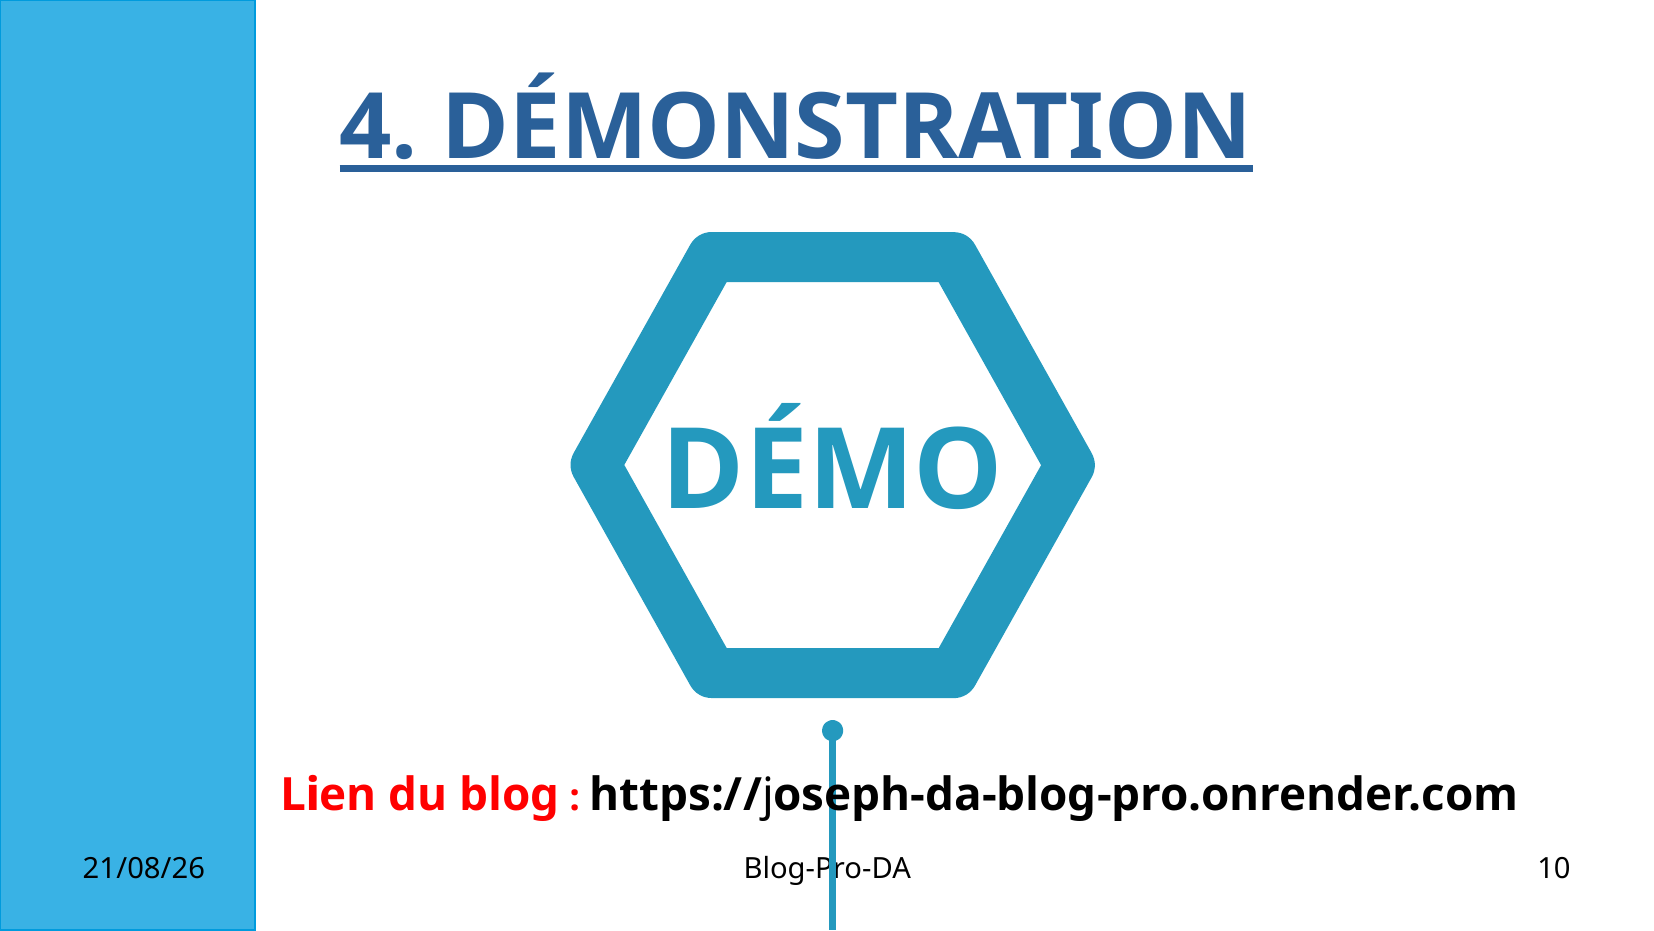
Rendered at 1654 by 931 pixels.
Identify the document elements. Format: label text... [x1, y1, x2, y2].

text_box Lien du blog : https://joseph-da-blog-pro.onrender.com [265, 753, 1654, 827]
text_box 4. DÉMONSTRATION [324, 0, 1654, 325]
text_box DÉMO [671, 597, 991, 674]
